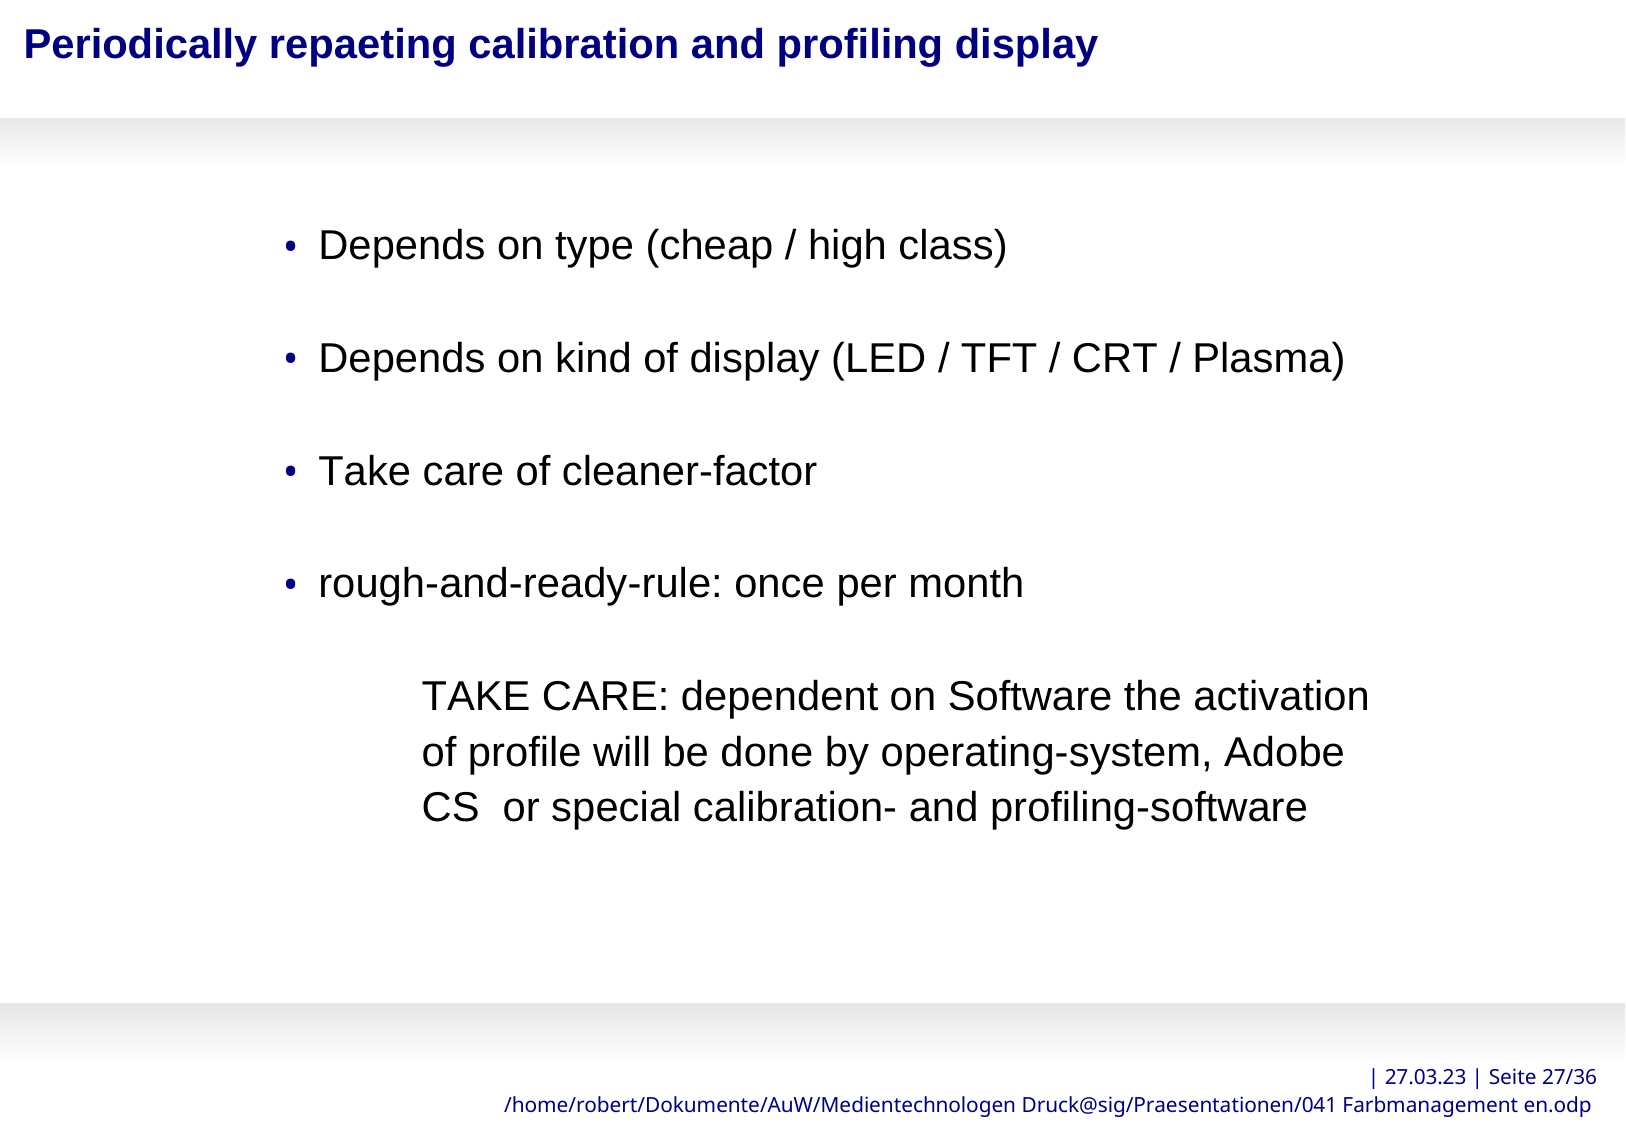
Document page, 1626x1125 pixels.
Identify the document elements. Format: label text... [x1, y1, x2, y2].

title Periodically repaeting calibration and profiling display [23, 11, 1600, 130]
list Depends on type (cheap / high class) Depends on kind of display (LED / TFT / CRT / Plasma) Take care of cleaner-factor rough-and-ready-rule: once per month TAKE CARE: dependent on Software the activation of profile will be done by operating-system, Adobe CS or special calibration- and profiling-software [236, 212, 1388, 882]
